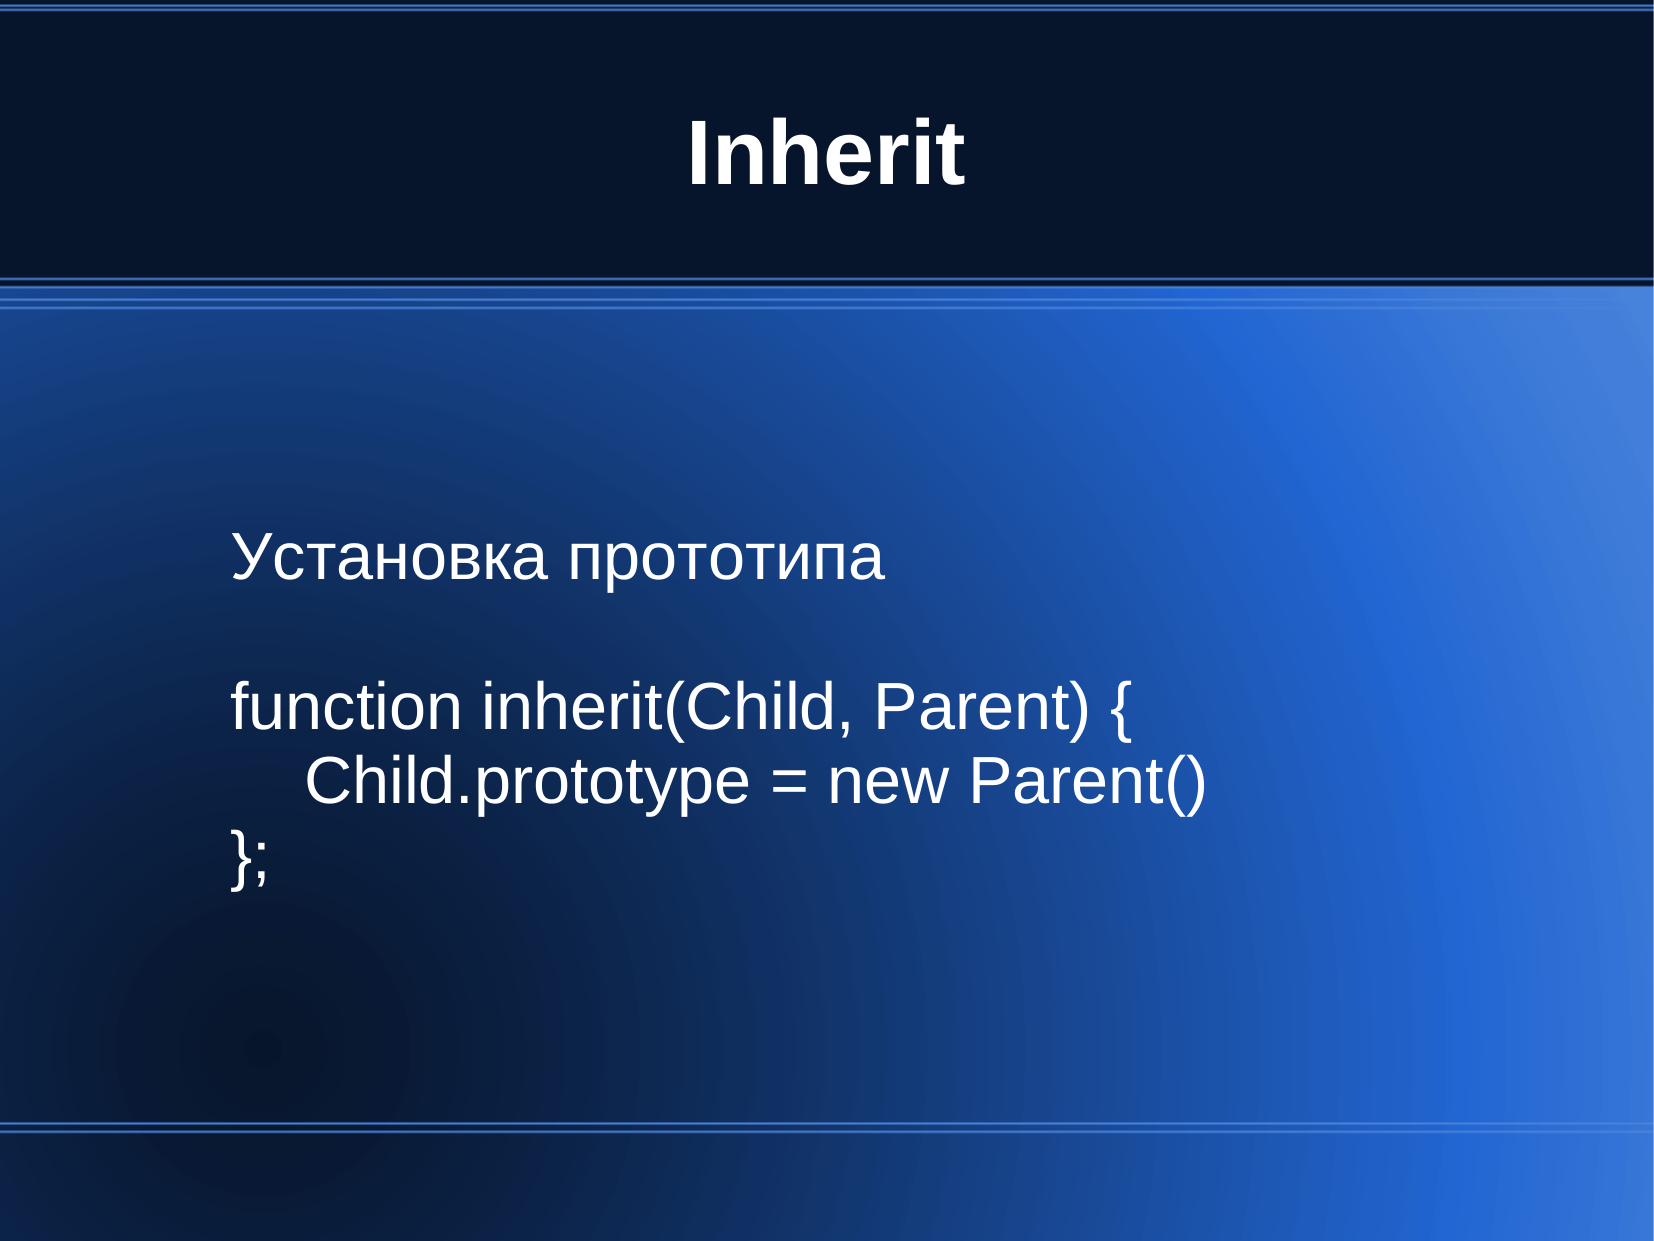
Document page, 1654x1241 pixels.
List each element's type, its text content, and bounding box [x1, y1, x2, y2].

subtitle Установка прототипа function inherit(Child, Parent) { Child.prototype = new Parent() }; [82, 355, 1571, 1058]
title Inherit [82, 49, 1571, 257]
picture [0, 0, 1654, 1241]
